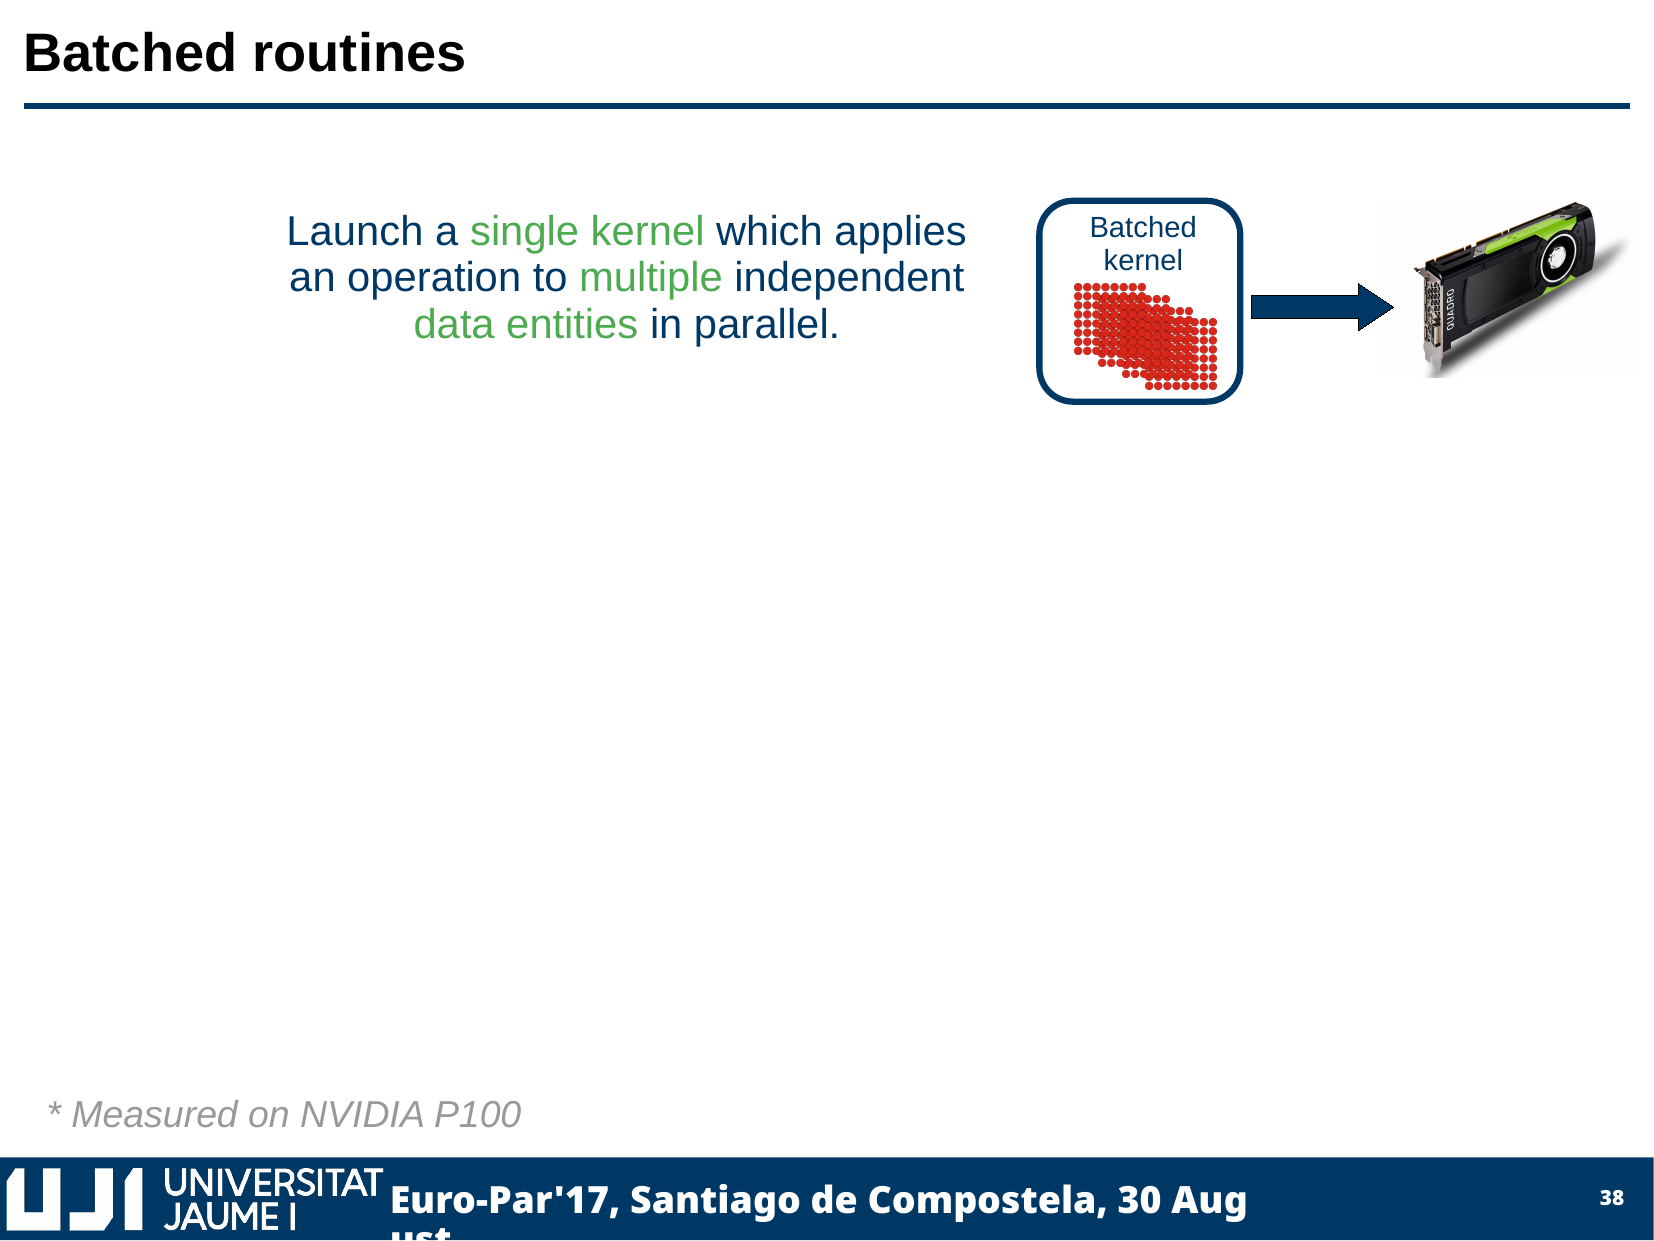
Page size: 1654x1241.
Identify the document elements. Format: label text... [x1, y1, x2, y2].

picture [0, 1158, 390, 1241]
text_box [1251, 283, 1394, 331]
picture [1381, 200, 1640, 378]
text_box Launch a single kernel which applies an operation to multiple independent data entities in parallel. [200, 200, 1016, 355]
text_box * Measured on NVIDIA P100 [31, 1086, 579, 1146]
text_box Batched kernel [1074, 204, 1217, 284]
picture [1074, 284, 1217, 390]
title Batched routines [23, 0, 1630, 107]
